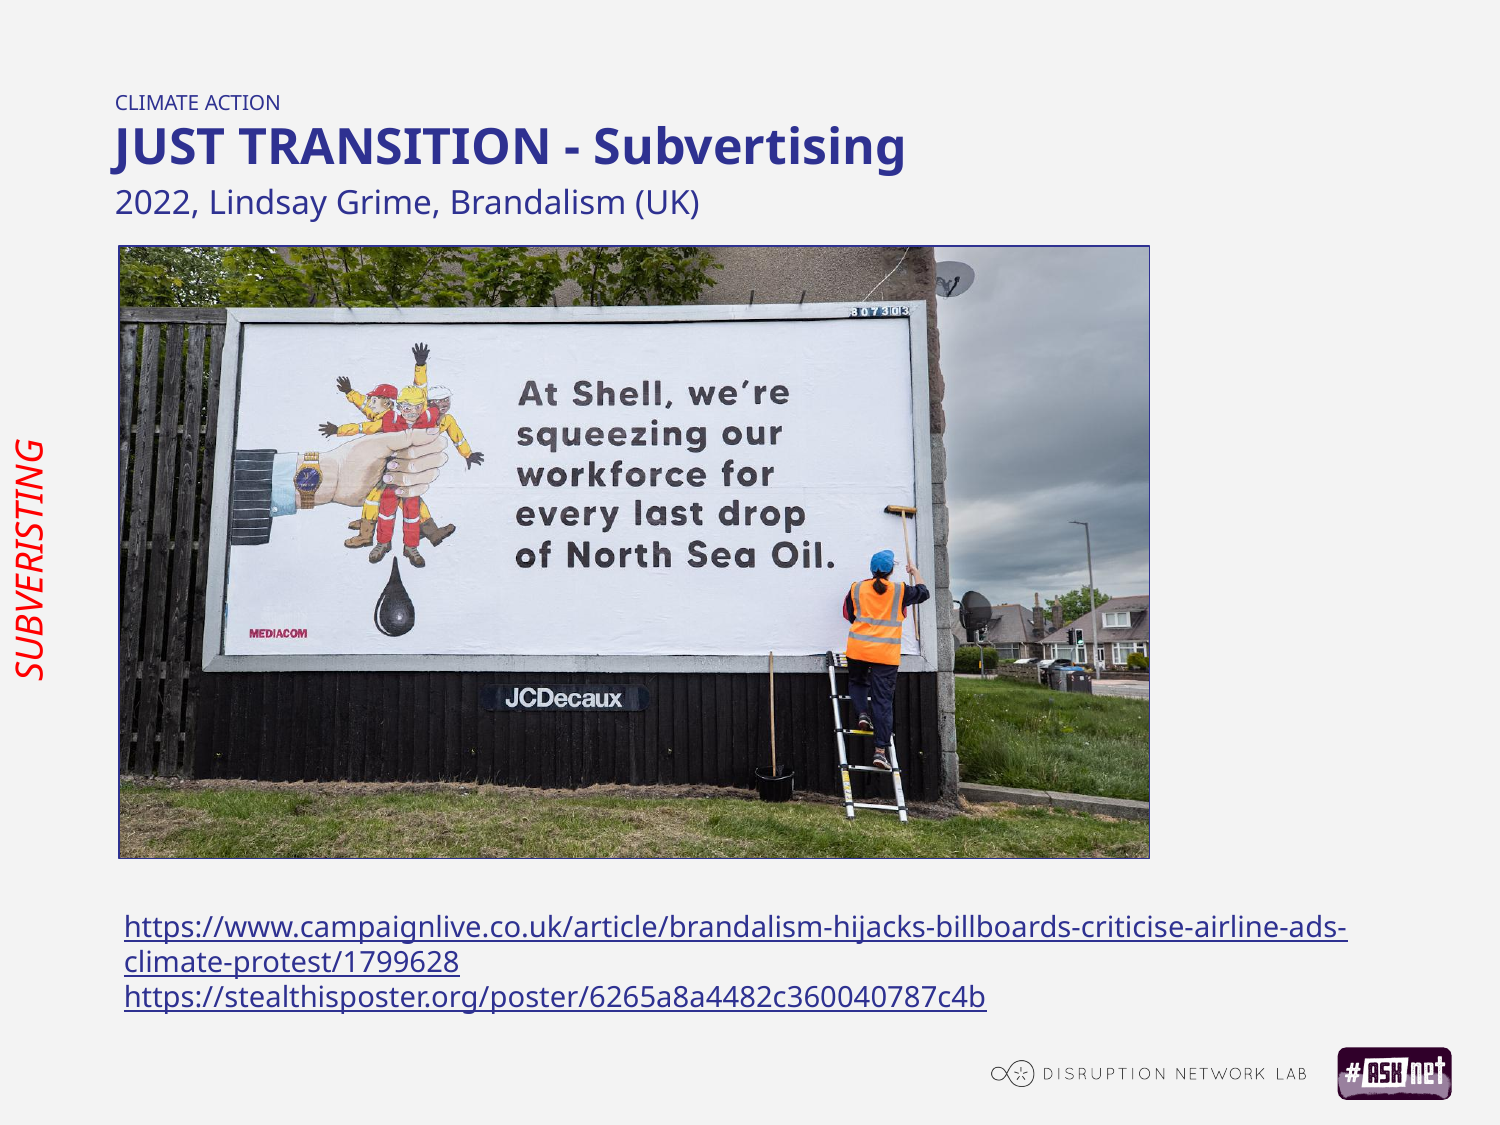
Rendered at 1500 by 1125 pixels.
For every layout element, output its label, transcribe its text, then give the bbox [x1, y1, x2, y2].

text_box SUBVERISTING [0, 0, 56, 1121]
text_box CLIMATE ACTION JUST TRANSITION - Subvertising 2022, Lindsay Grime, Brandalism (UK) [99, 75, 1198, 160]
picture [1337, 1047, 1452, 1100]
picture [119, 246, 1149, 858]
text_box https://www.campaignlive.co.uk/article/brandalism-hijacks-billboards-criticise-airline-ads-climate-protest/1799628 https://stealthisposter.org/poster/6265a8a4482c360040787c4b [108, 893, 1406, 938]
picture [991, 1060, 1306, 1087]
